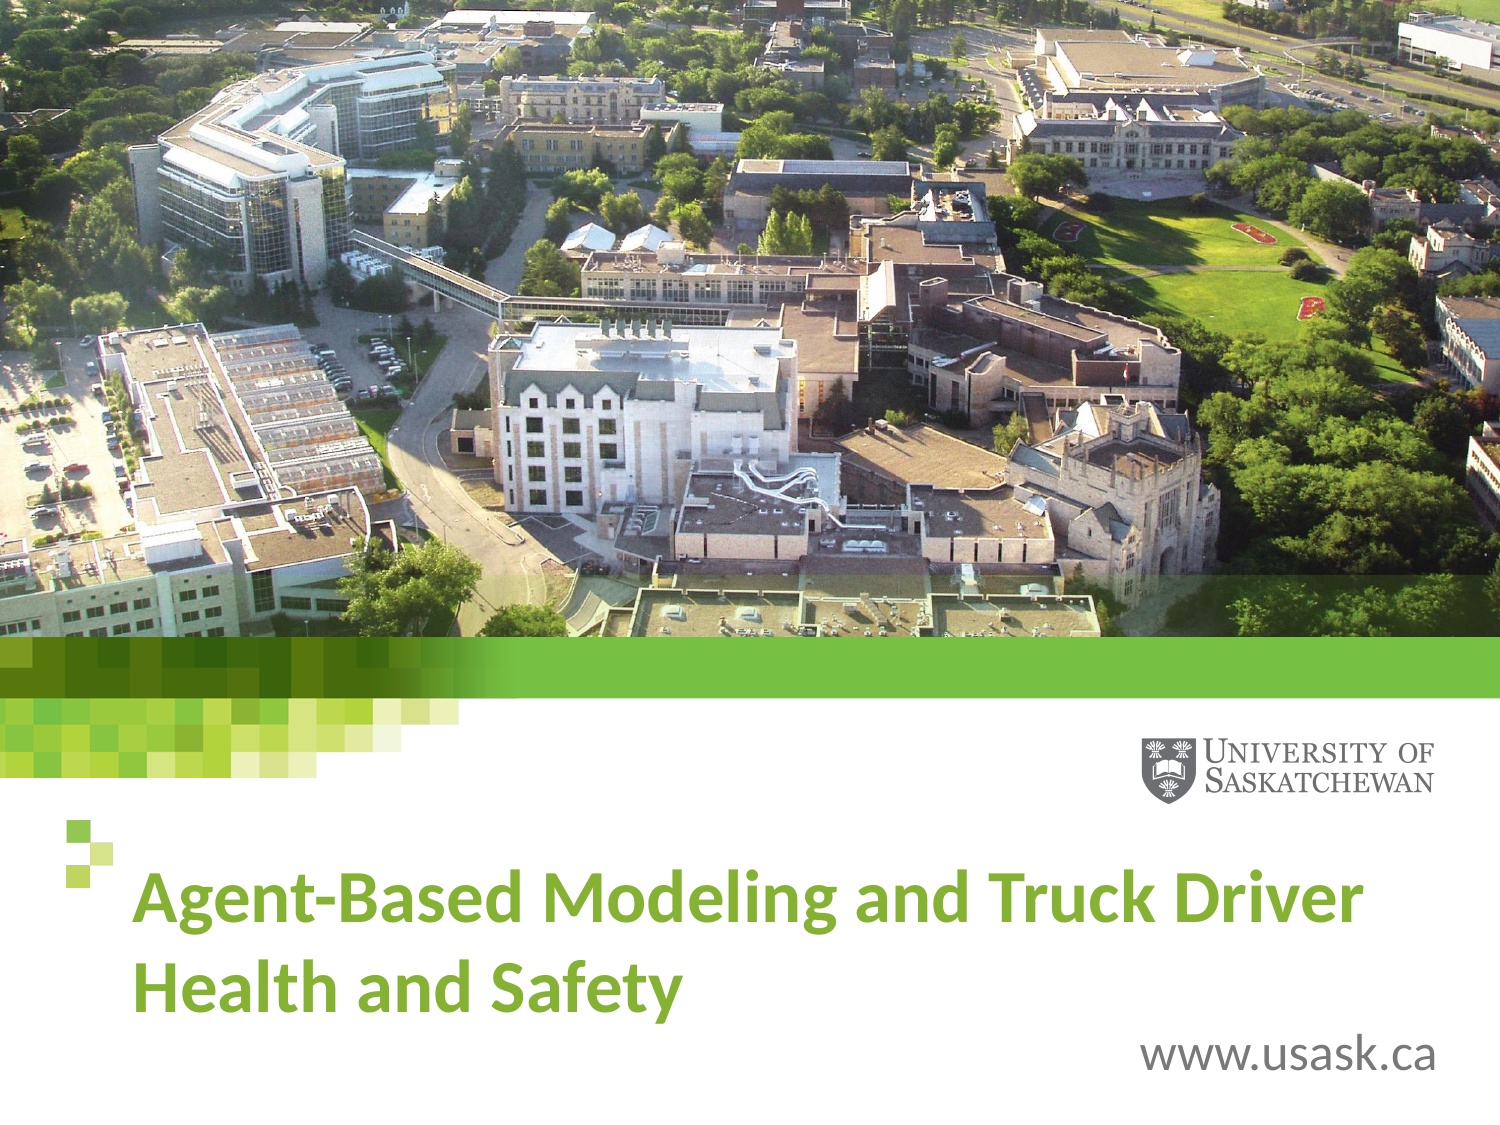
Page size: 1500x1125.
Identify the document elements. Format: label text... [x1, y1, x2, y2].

text_box www.usask.ca [574, 999, 1453, 1100]
text_box Agent-Based Modeling and Truck Driver Health and Safety [118, 856, 1435, 1019]
text_box [0, 574, 1500, 638]
picture [0, 0, 1500, 574]
picture [66, 820, 113, 888]
picture [0, 638, 1500, 805]
